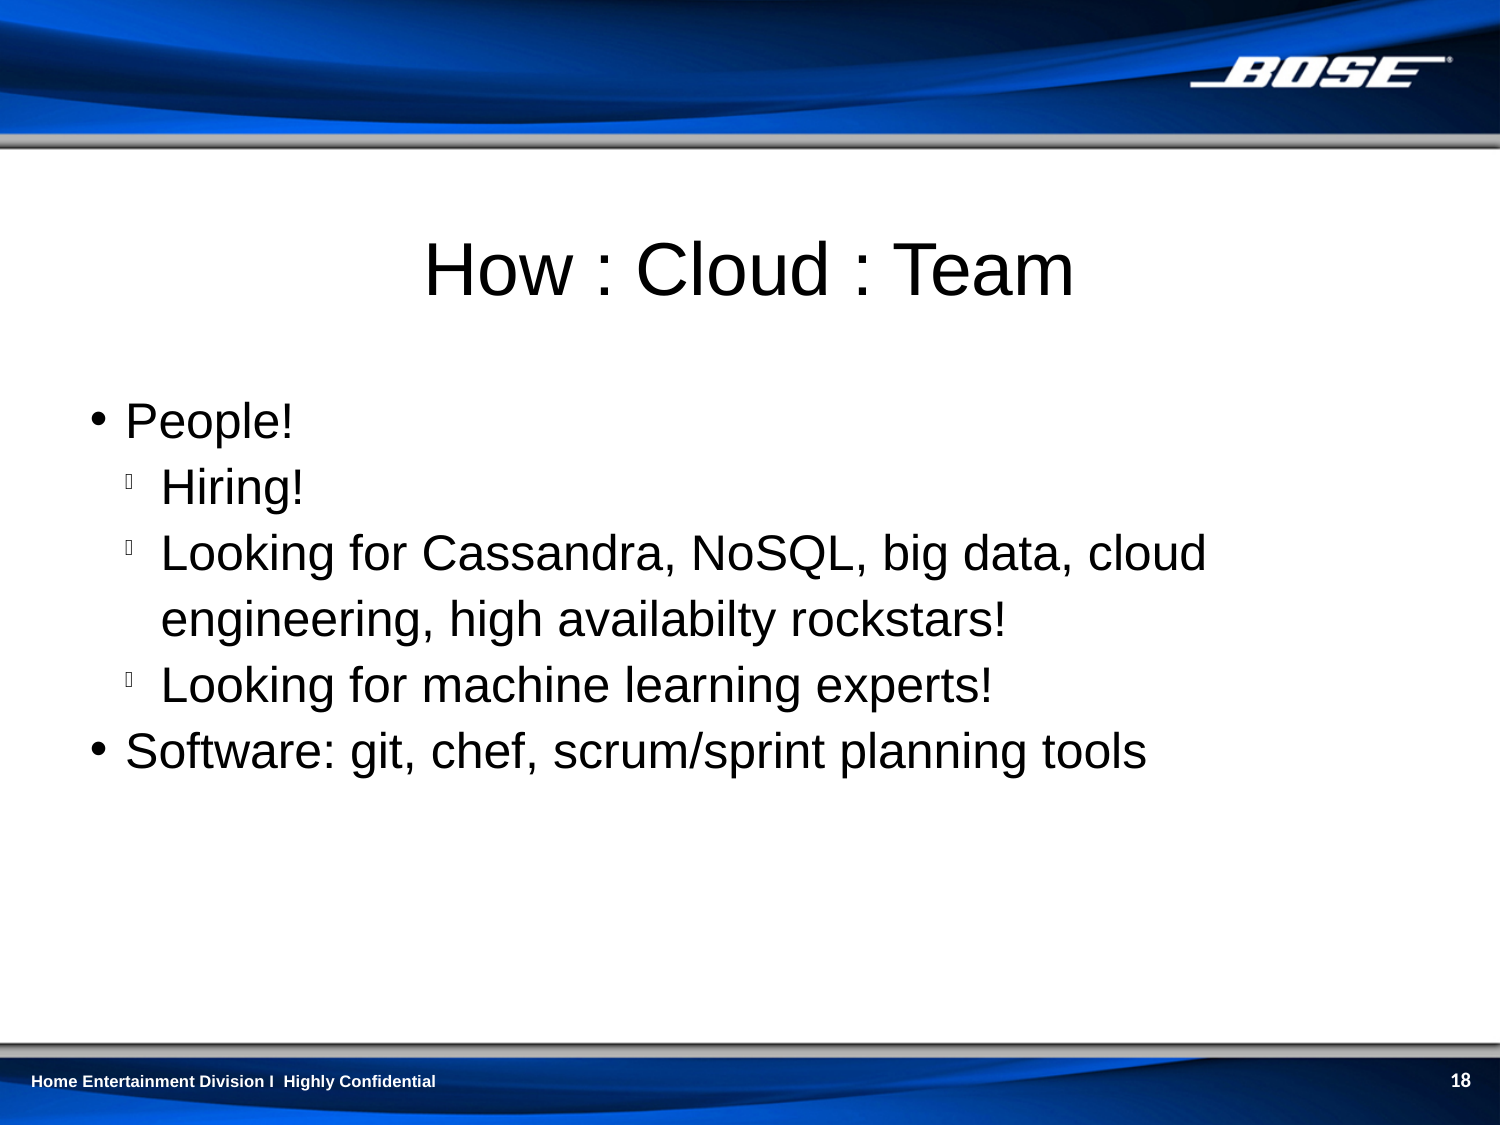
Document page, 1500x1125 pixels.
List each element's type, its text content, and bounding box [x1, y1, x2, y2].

text_box People! Hiring! Looking for Cassandra, NoSQL, big data, cloud engineering, high availabilty rockstars! Looking for machine learning experts! Software: git, chef, scrum/sprint planning tools [74, 375, 1425, 1003]
picture [0, 0, 1500, 1125]
text_box How : Cloud : Team [74, 185, 1425, 345]
